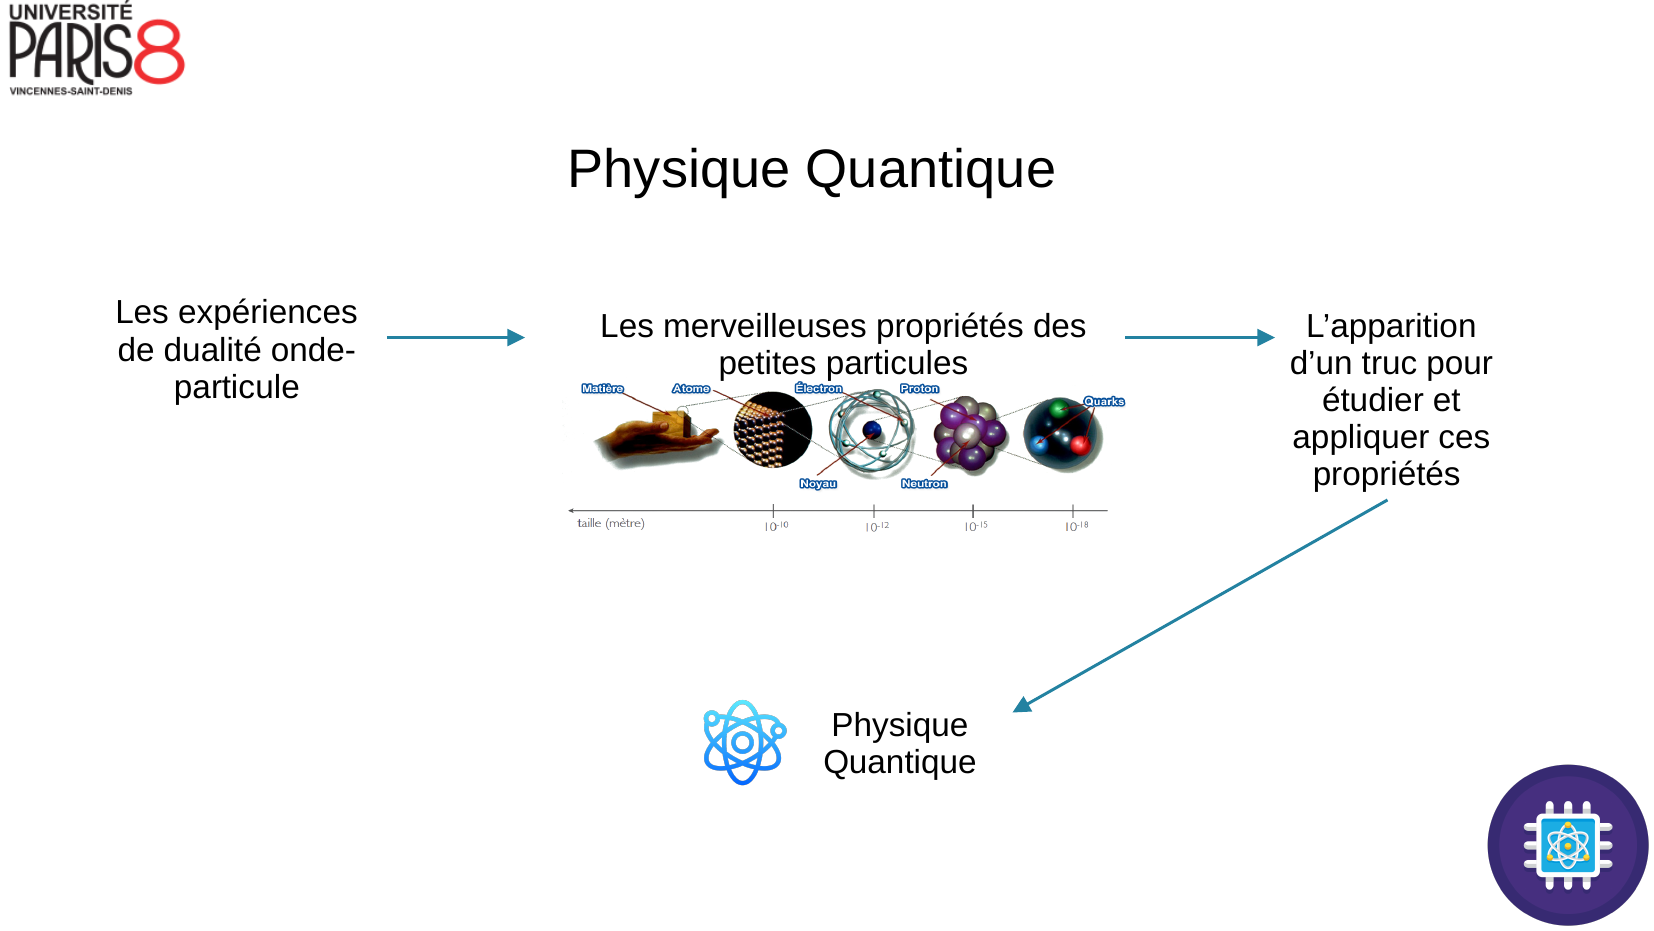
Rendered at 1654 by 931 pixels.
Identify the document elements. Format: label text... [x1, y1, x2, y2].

title Physique Quantique [86, 112, 1538, 226]
text_box Physique Quantique [788, 698, 1013, 788]
text_box L’apparition d’un truc pour étudier et appliquer ces propriétés [1275, 300, 1538, 500]
picture [1482, 759, 1654, 931]
picture [0, 0, 192, 100]
picture [562, 389, 1126, 544]
text_box Les merveilleuses propriétés des petites particules [562, 300, 1126, 389]
text_box Les expériences de dualité onde-particule [86, 286, 387, 413]
picture [697, 697, 788, 788]
